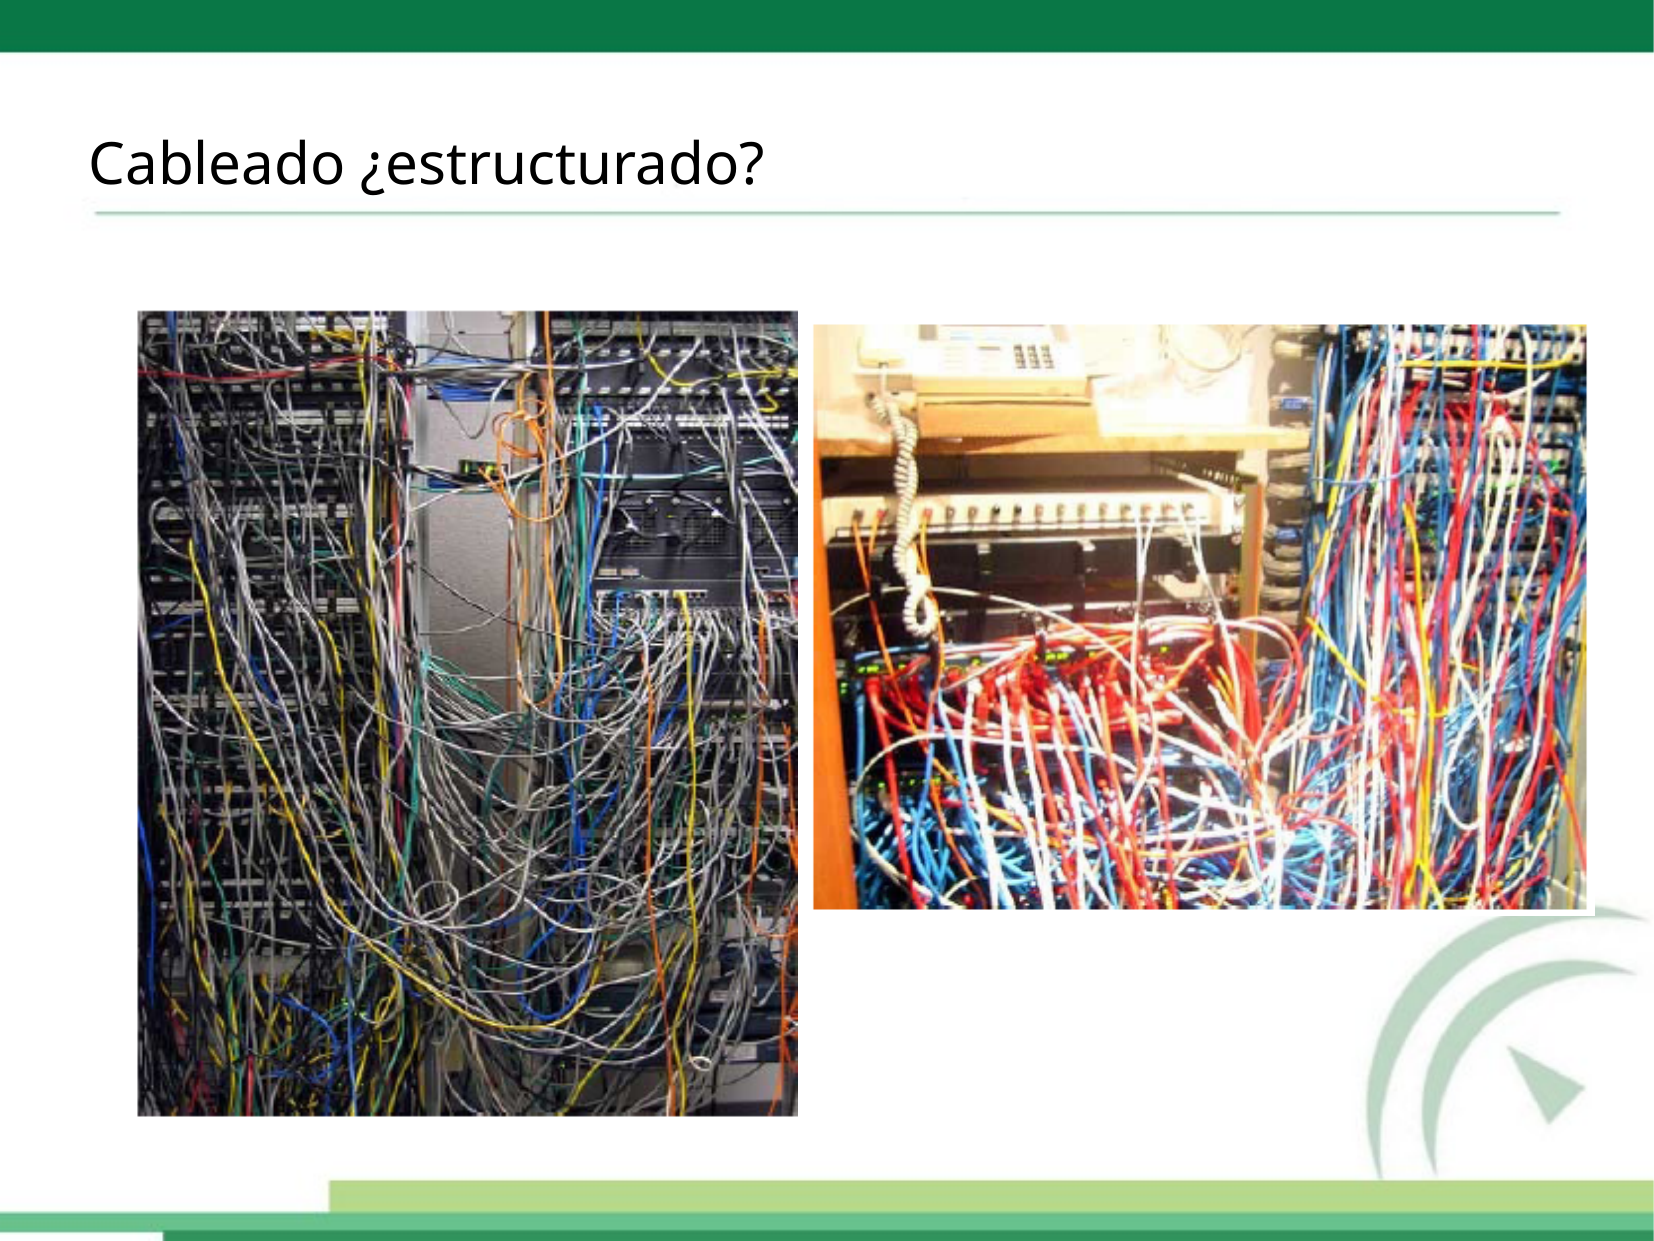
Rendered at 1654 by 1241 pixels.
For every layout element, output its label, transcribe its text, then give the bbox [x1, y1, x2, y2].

title Cableado ¿estructurado? [88, 66, 1577, 259]
picture [0, 0, 1654, 1241]
